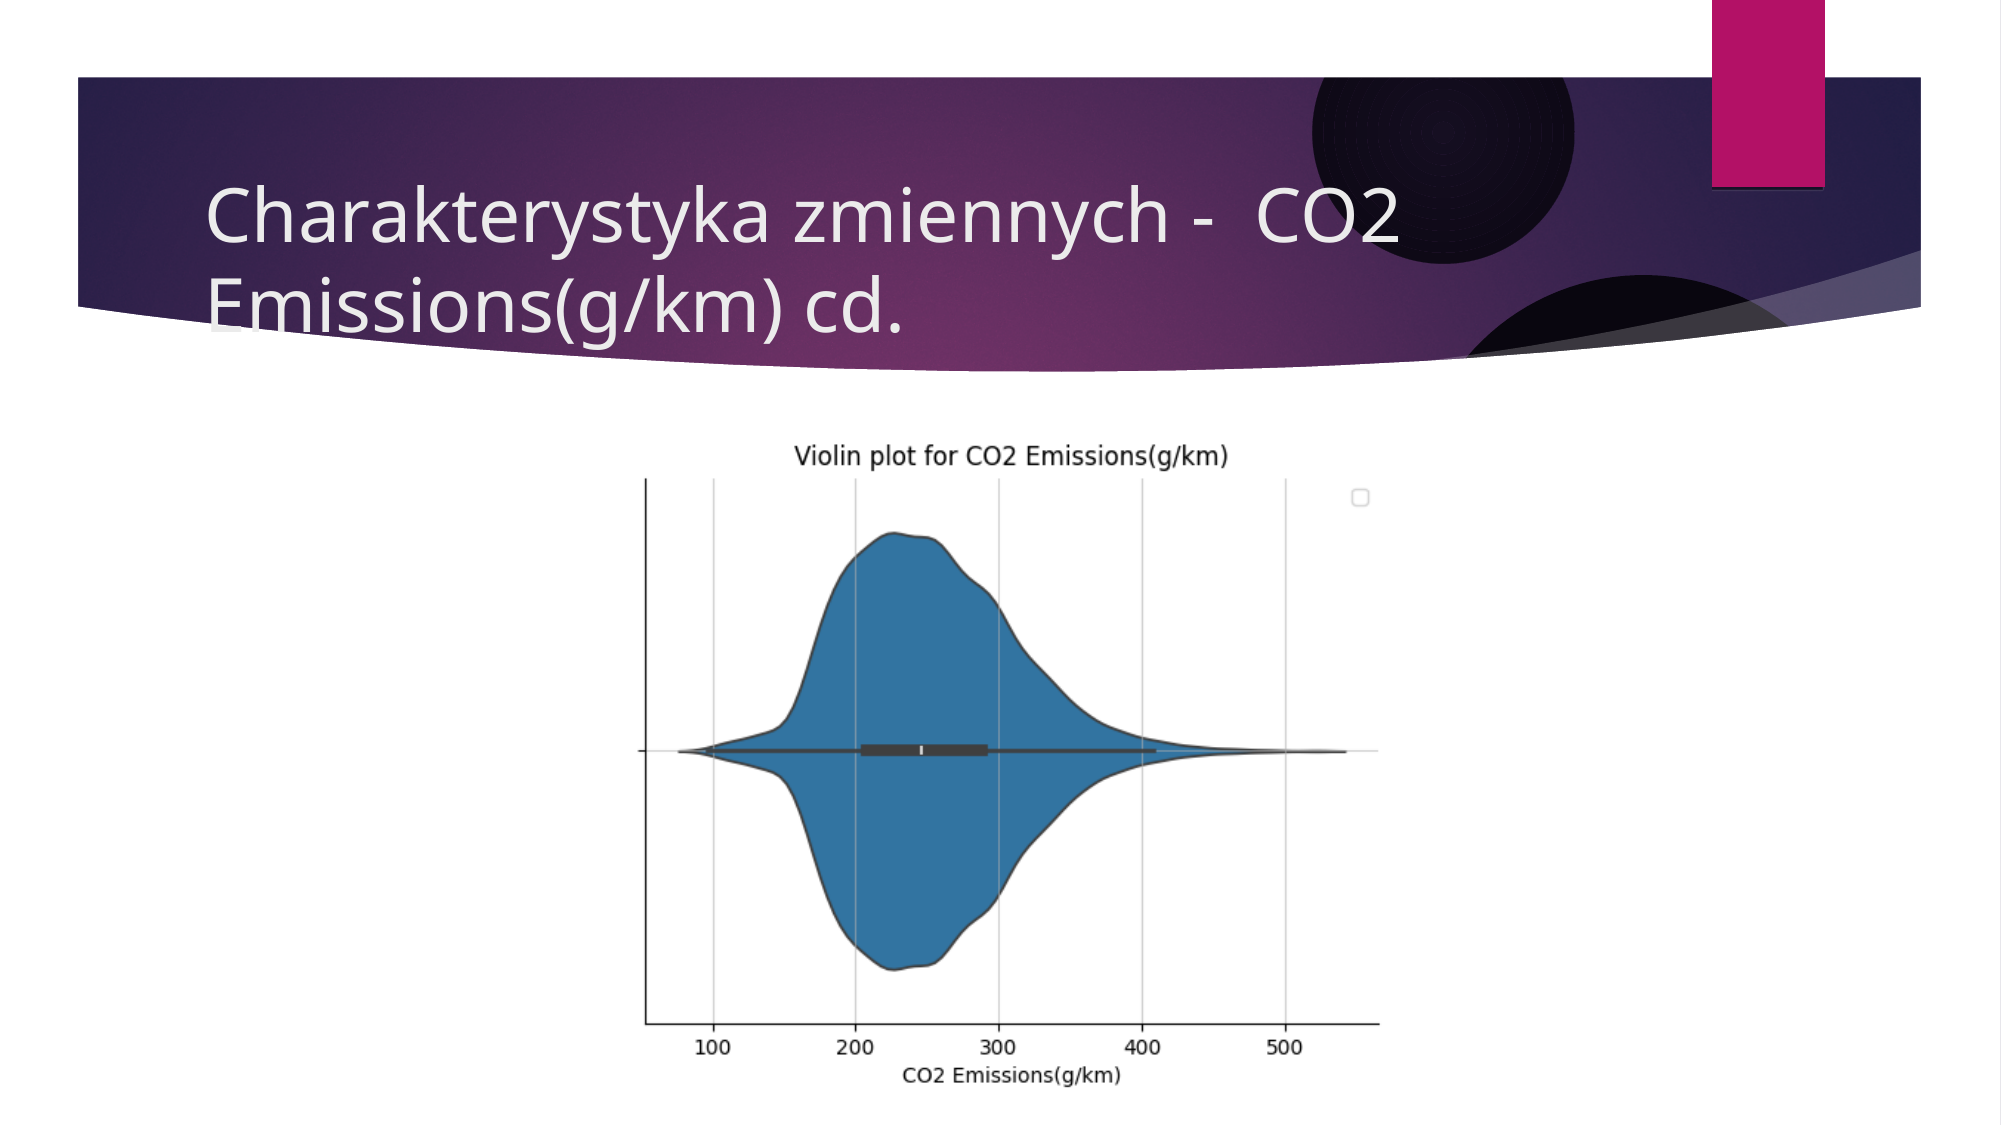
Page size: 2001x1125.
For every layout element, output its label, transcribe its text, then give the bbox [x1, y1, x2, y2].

title Charakterystyka zmiennych - CO2 Emissions(g/km) cd. [189, 159, 1627, 276]
picture [527, 393, 1473, 1102]
